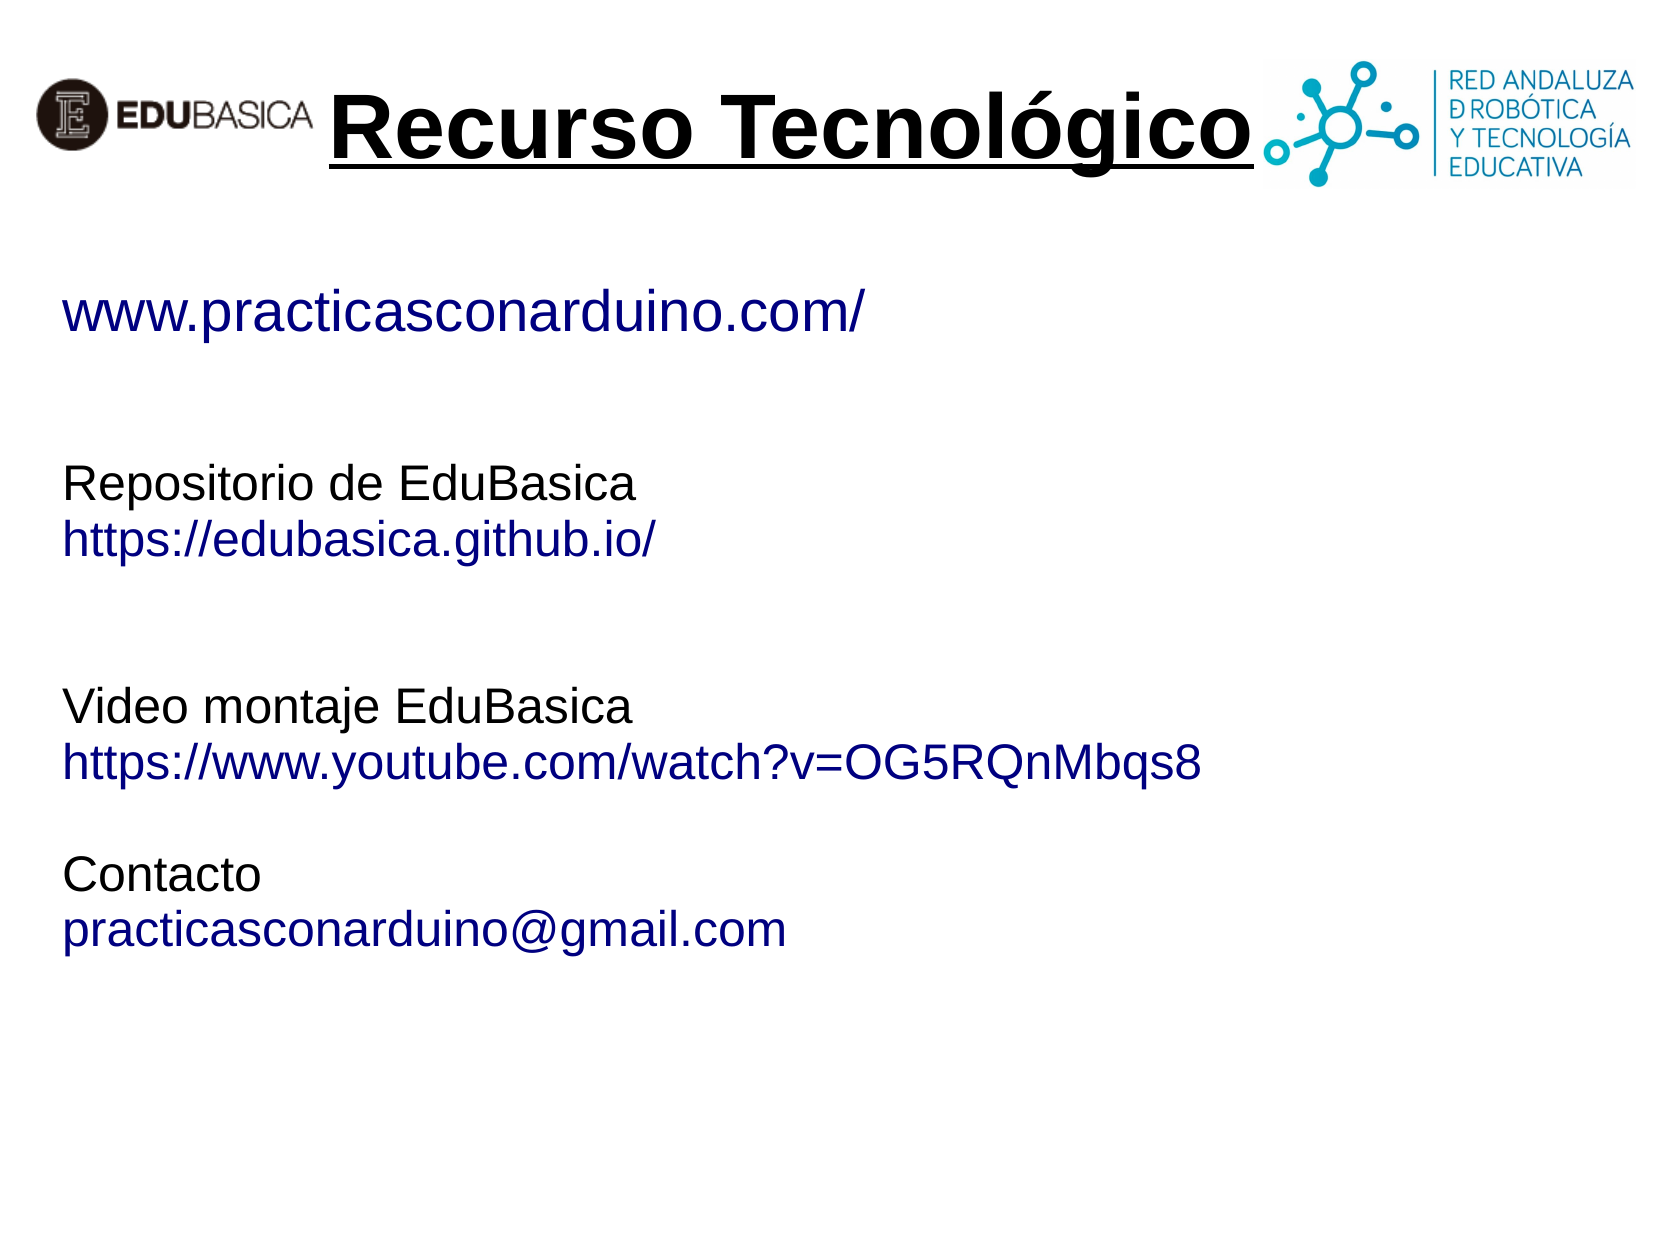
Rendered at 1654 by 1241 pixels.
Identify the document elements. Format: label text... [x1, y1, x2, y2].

picture [1263, 59, 1636, 190]
title Recurso Tecnológico [47, 23, 1536, 231]
picture [35, 77, 316, 154]
text_box www.practicasconarduino.com/ Repositorio de EduBasica https://edubasica.github.io/ Video montaje EduBasica https://www.youtube.com/watch?v=OG5RQnMbqs8 Contacto practicasconarduino@gmail.com [47, 271, 1619, 1069]
